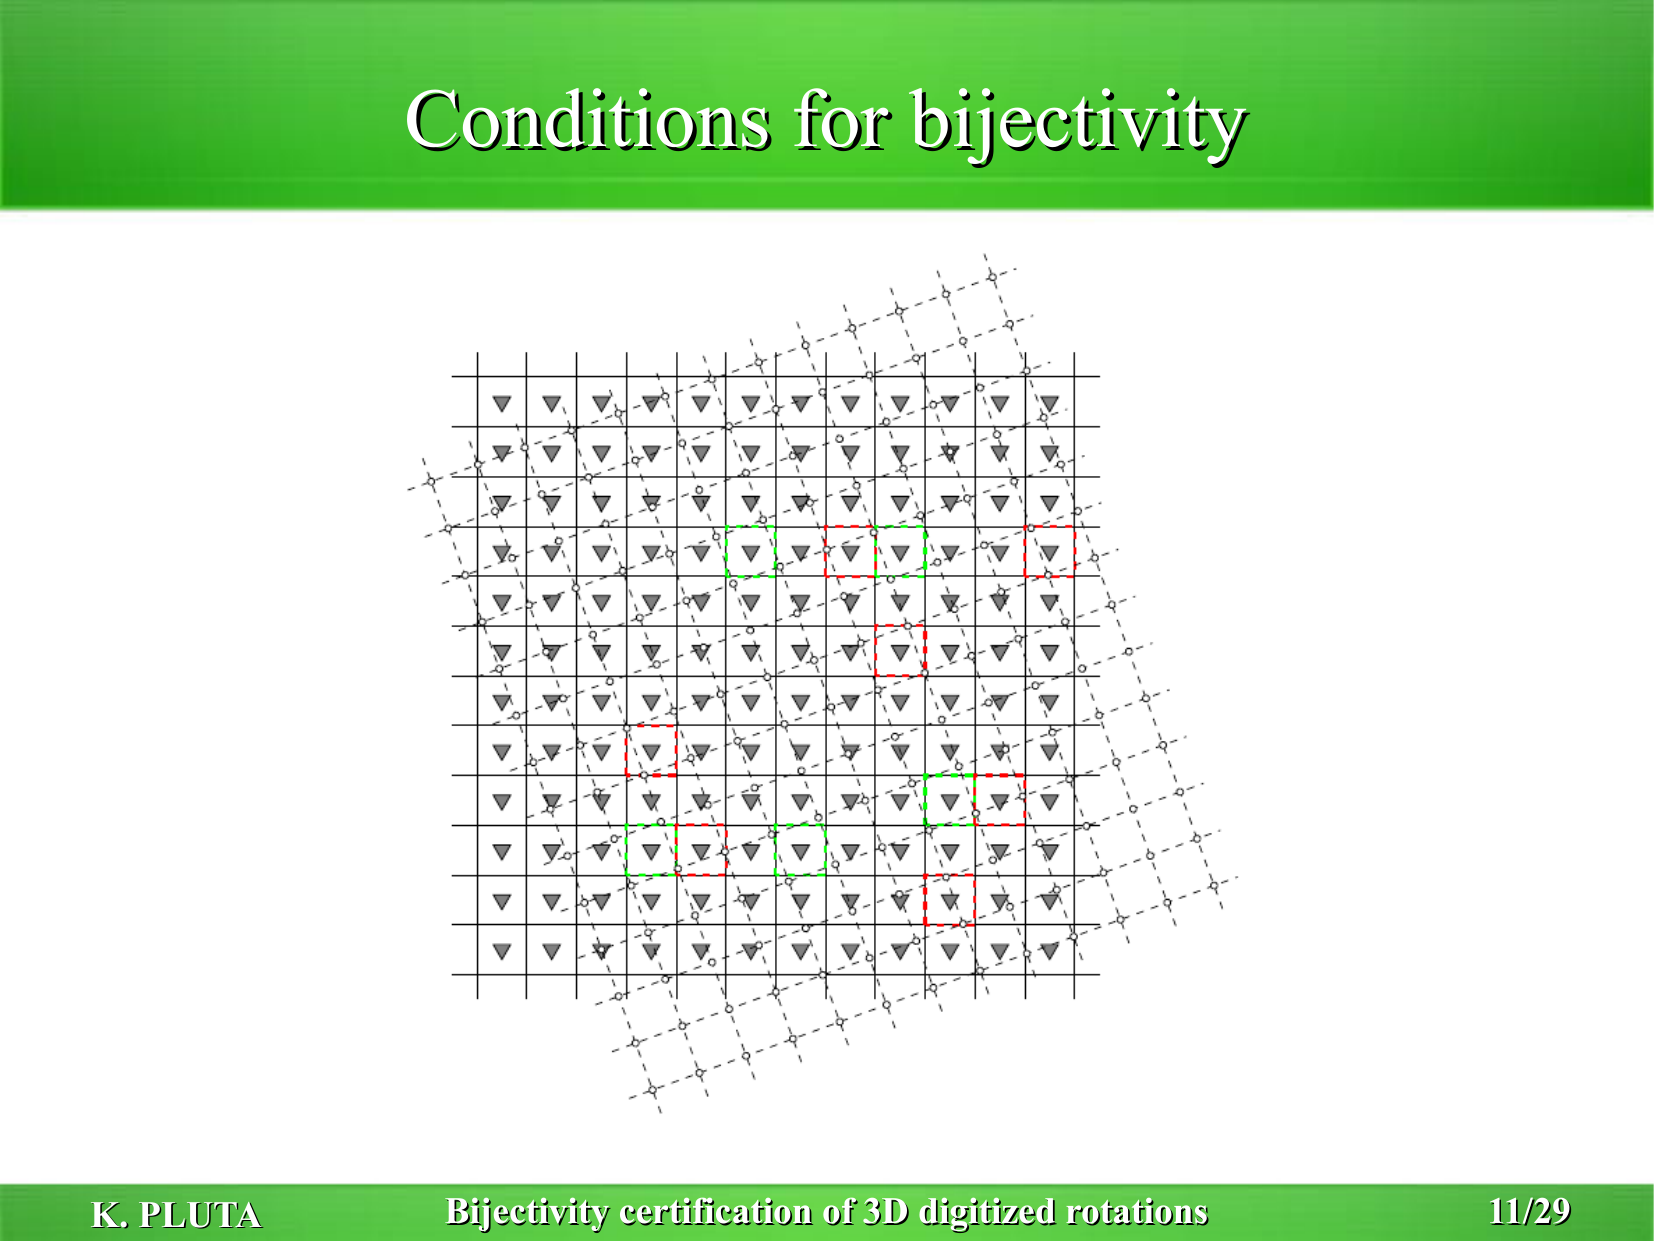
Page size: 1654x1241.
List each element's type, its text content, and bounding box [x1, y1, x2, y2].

picture [0, 0, 1654, 1241]
title Conditions for bijectivity [82, 47, 1571, 189]
